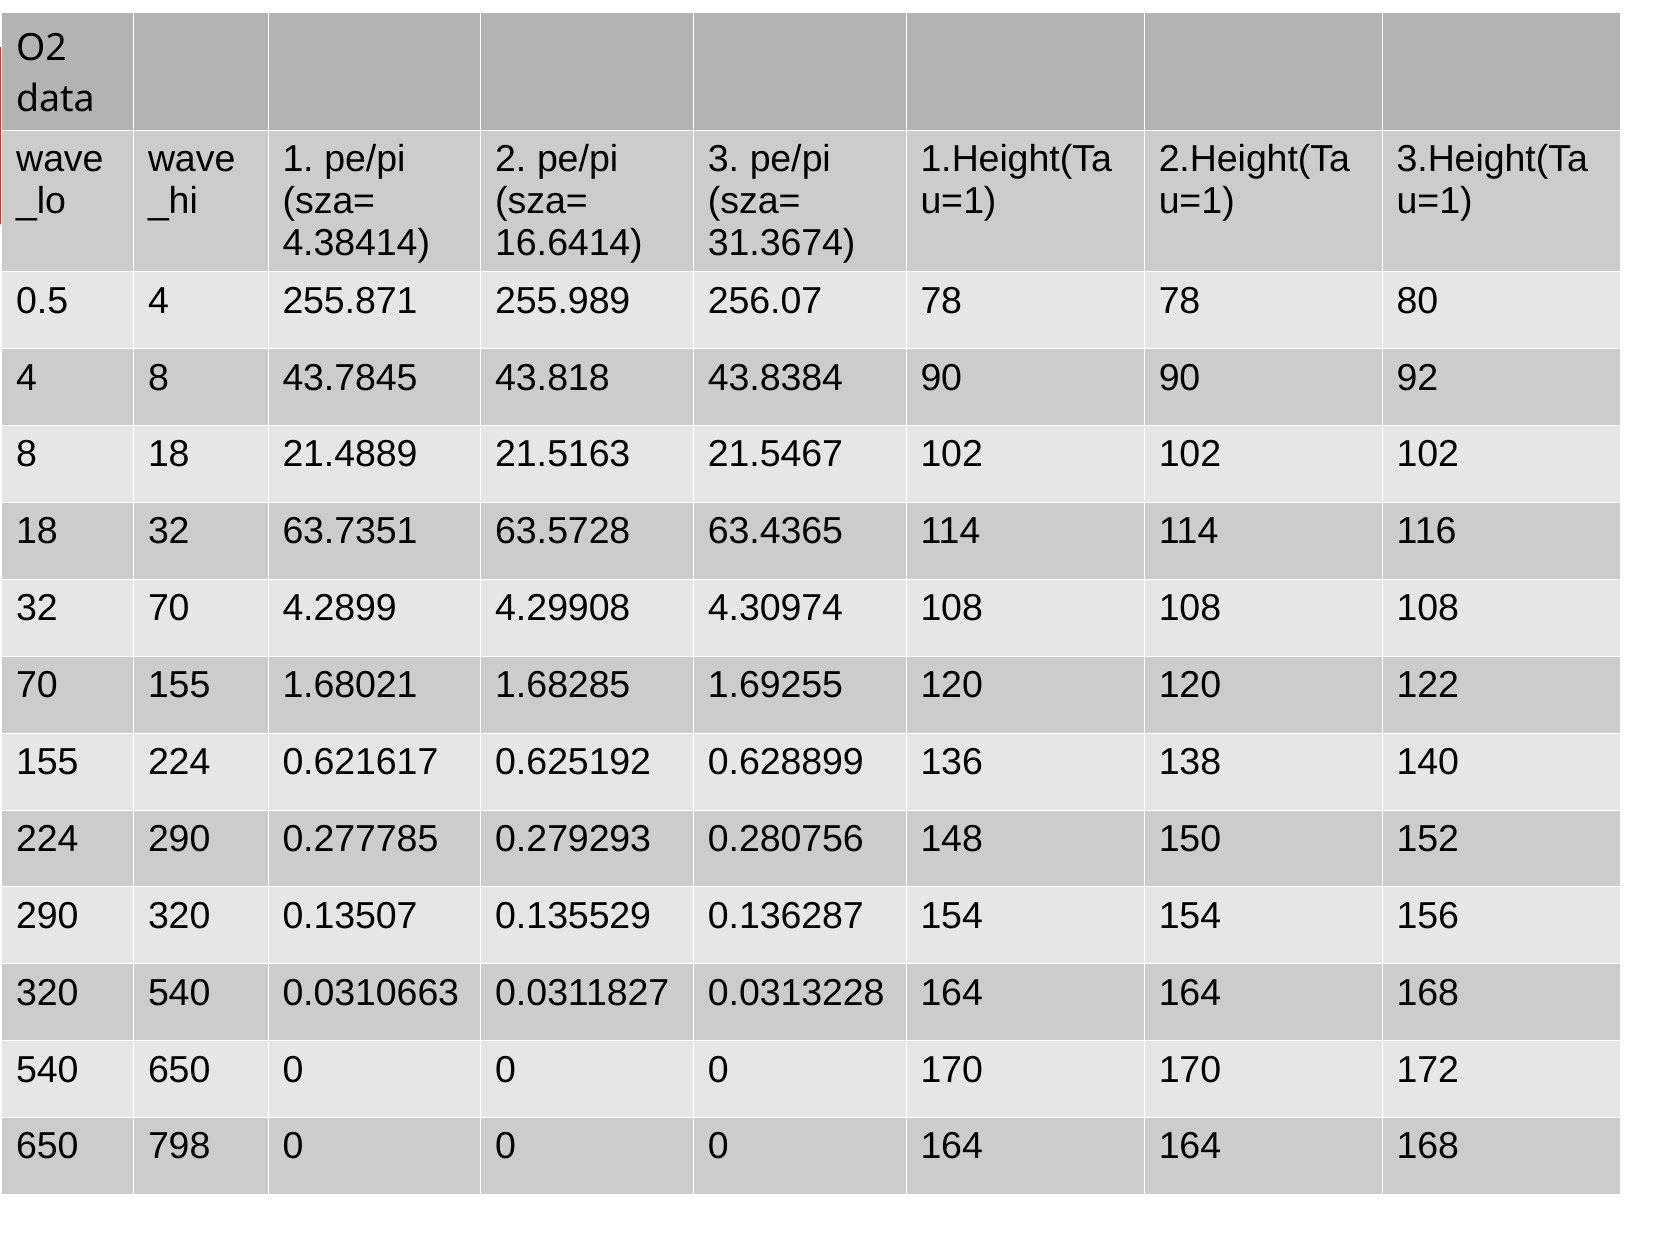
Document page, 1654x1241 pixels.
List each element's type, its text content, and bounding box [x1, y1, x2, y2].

table_cell wave_lo [2, 131, 133, 271]
table_cell 102 [1145, 426, 1382, 502]
table_cell 78 [1145, 272, 1382, 348]
table_cell 80 [1383, 272, 1620, 348]
table_cell 70 [134, 580, 268, 656]
table_cell 0 [694, 1041, 906, 1117]
table_cell 155 [134, 657, 268, 733]
table_cell 21.4889 [269, 426, 480, 502]
table_cell 164 [1145, 964, 1382, 1040]
table_cell 150 [1145, 811, 1382, 886]
table_cell 63.5728 [481, 503, 693, 579]
table_cell 0 [694, 1118, 906, 1194]
table_cell 0.13507 [269, 887, 480, 963]
table_cell 255.871 [269, 272, 480, 348]
table_cell 122 [1383, 657, 1620, 733]
table_cell 650 [2, 1118, 133, 1194]
table_cell 1.68021 [269, 657, 480, 733]
table_cell 0.0311827 [481, 964, 693, 1040]
table_cell 138 [1145, 734, 1382, 810]
table_cell 0.0313228 [694, 964, 906, 1040]
table_cell 114 [907, 503, 1144, 579]
table_header [694, 13, 906, 130]
table_cell 92 [1383, 349, 1620, 425]
table_cell 1.69255 [694, 657, 906, 733]
table_cell 32 [134, 503, 268, 579]
table_cell 152 [1383, 811, 1620, 886]
table_cell 102 [907, 426, 1144, 502]
table_cell 63.7351 [269, 503, 480, 579]
table_cell 4.2899 [269, 580, 480, 656]
table_cell 0.135529 [481, 887, 693, 963]
table_cell 168 [1383, 964, 1620, 1040]
table_cell 4 [134, 272, 268, 348]
table_cell 320 [2, 964, 133, 1040]
table_cell 4.29908 [481, 580, 693, 656]
table_cell 0.280756 [694, 811, 906, 886]
table_cell 290 [2, 887, 133, 963]
table_cell 4 [2, 349, 133, 425]
table_cell 170 [1145, 1041, 1382, 1117]
table_cell 290 [134, 811, 268, 886]
table_cell 168 [1383, 1118, 1620, 1194]
table_cell 0 [481, 1118, 693, 1194]
table_cell 90 [1145, 349, 1382, 425]
table_cell 78 [907, 272, 1144, 348]
table_cell 120 [1145, 657, 1382, 733]
table_cell 0.621617 [269, 734, 480, 810]
table_cell 43.7845 [269, 349, 480, 425]
table_cell 63.4365 [694, 503, 906, 579]
table_cell wave_hi [134, 131, 268, 271]
table_cell 155 [2, 734, 133, 810]
table_cell 116 [1383, 503, 1620, 579]
table_cell 43.8384 [694, 349, 906, 425]
table_cell 0.277785 [269, 811, 480, 886]
table_header [1383, 13, 1620, 130]
table_cell 0 [269, 1118, 480, 1194]
table_cell 90 [907, 349, 1144, 425]
table_cell 4.30974 [694, 580, 906, 656]
table_cell 8 [134, 349, 268, 425]
table_cell 108 [907, 580, 1144, 656]
table_cell 798 [134, 1118, 268, 1194]
table_cell 102 [1383, 426, 1620, 502]
table_cell 154 [1145, 887, 1382, 963]
table_cell 18 [2, 503, 133, 579]
table_cell 2. pe/pi (sza= 16.6414) [481, 131, 693, 271]
table_cell 650 [134, 1041, 268, 1117]
table_cell 108 [1145, 580, 1382, 656]
table_cell 540 [2, 1041, 133, 1117]
table_cell 164 [907, 964, 1144, 1040]
table_cell 0.625192 [481, 734, 693, 810]
table_cell 148 [907, 811, 1144, 886]
table_cell 8 [2, 426, 133, 502]
table_cell 1.68285 [481, 657, 693, 733]
table_cell 0.136287 [694, 887, 906, 963]
table_cell 18 [134, 426, 268, 502]
table_cell 108 [1383, 580, 1620, 656]
table_header [1145, 13, 1382, 130]
table_cell 0.5 [2, 272, 133, 348]
table_cell 172 [1383, 1041, 1620, 1117]
table_cell 1.Height(Tau=1) [907, 131, 1144, 271]
table_cell 256.07 [694, 272, 906, 348]
table_cell 0.0310663 [269, 964, 480, 1040]
table_cell 164 [907, 1118, 1144, 1194]
table_cell 136 [907, 734, 1144, 810]
table_cell 2.Height(Tau=1) [1145, 131, 1382, 271]
table_cell 170 [907, 1041, 1144, 1117]
table_cell 70 [2, 657, 133, 733]
table_cell 0 [481, 1041, 693, 1117]
table_cell 0.279293 [481, 811, 693, 886]
table_cell 320 [134, 887, 268, 963]
table_cell 154 [907, 887, 1144, 963]
table_cell 21.5163 [481, 426, 693, 502]
table_cell 255.989 [481, 272, 693, 348]
table_cell 0 [269, 1041, 480, 1117]
table_cell 1. pe/pi (sza= 4.38414) [269, 131, 480, 271]
table_cell 164 [1145, 1118, 1382, 1194]
table_header [481, 13, 693, 130]
table_header [907, 13, 1144, 130]
table_cell 32 [2, 580, 133, 656]
table_cell 43.818 [481, 349, 693, 425]
table_cell 21.5467 [694, 426, 906, 502]
table_header [134, 13, 268, 130]
table_cell 3. pe/pi (sza= 31.3674) [694, 131, 906, 271]
table_cell 156 [1383, 887, 1620, 963]
table_cell 224 [2, 811, 133, 886]
table_cell 120 [907, 657, 1144, 733]
table_cell 0.628899 [694, 734, 906, 810]
table_cell 224 [134, 734, 268, 810]
table_cell 3.Height(Tau=1) [1383, 131, 1620, 271]
table_header O2 data [2, 13, 133, 130]
table_cell 114 [1145, 503, 1382, 579]
table_cell 140 [1383, 734, 1620, 810]
table_header [269, 13, 480, 130]
table_cell 540 [134, 964, 268, 1040]
